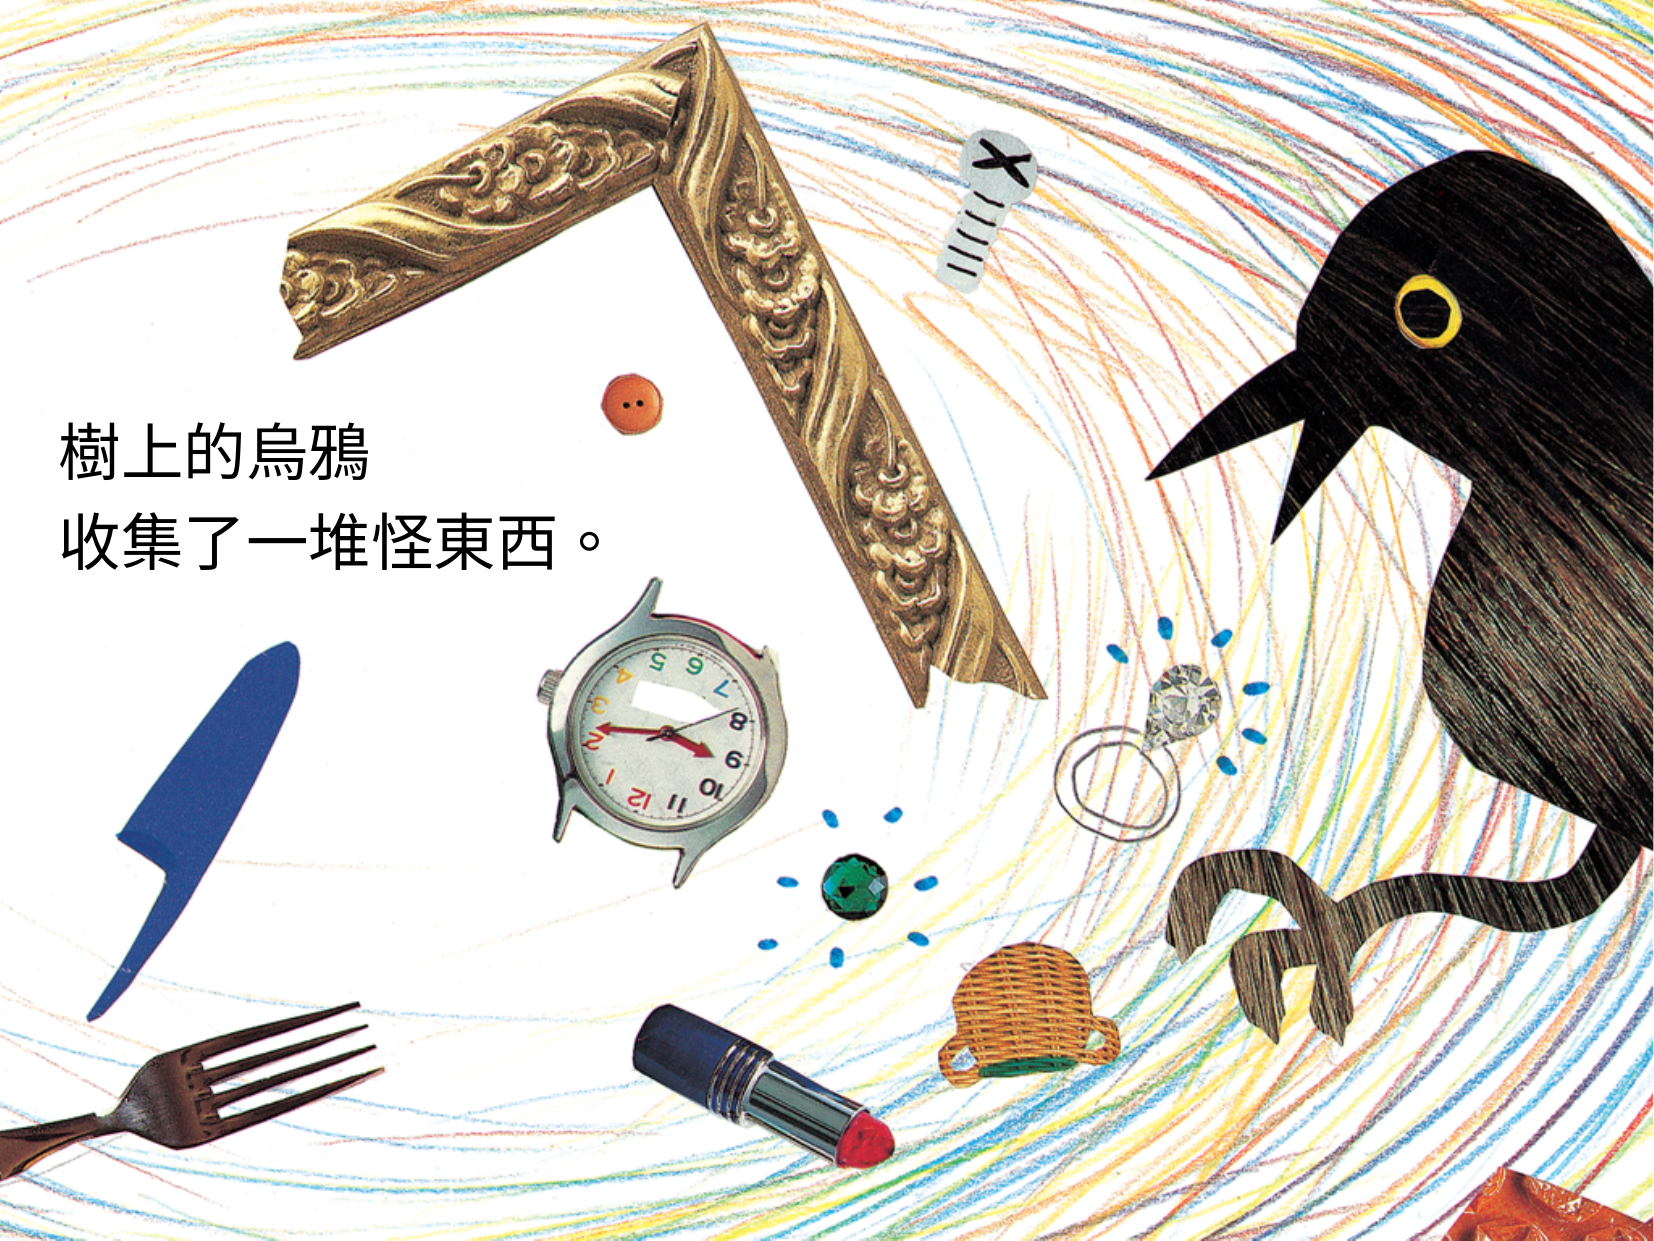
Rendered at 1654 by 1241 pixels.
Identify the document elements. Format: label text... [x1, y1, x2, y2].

title 樹上的烏鴉 收集了一堆怪東西。 [59, 389, 804, 597]
picture [0, 0, 1654, 1241]
